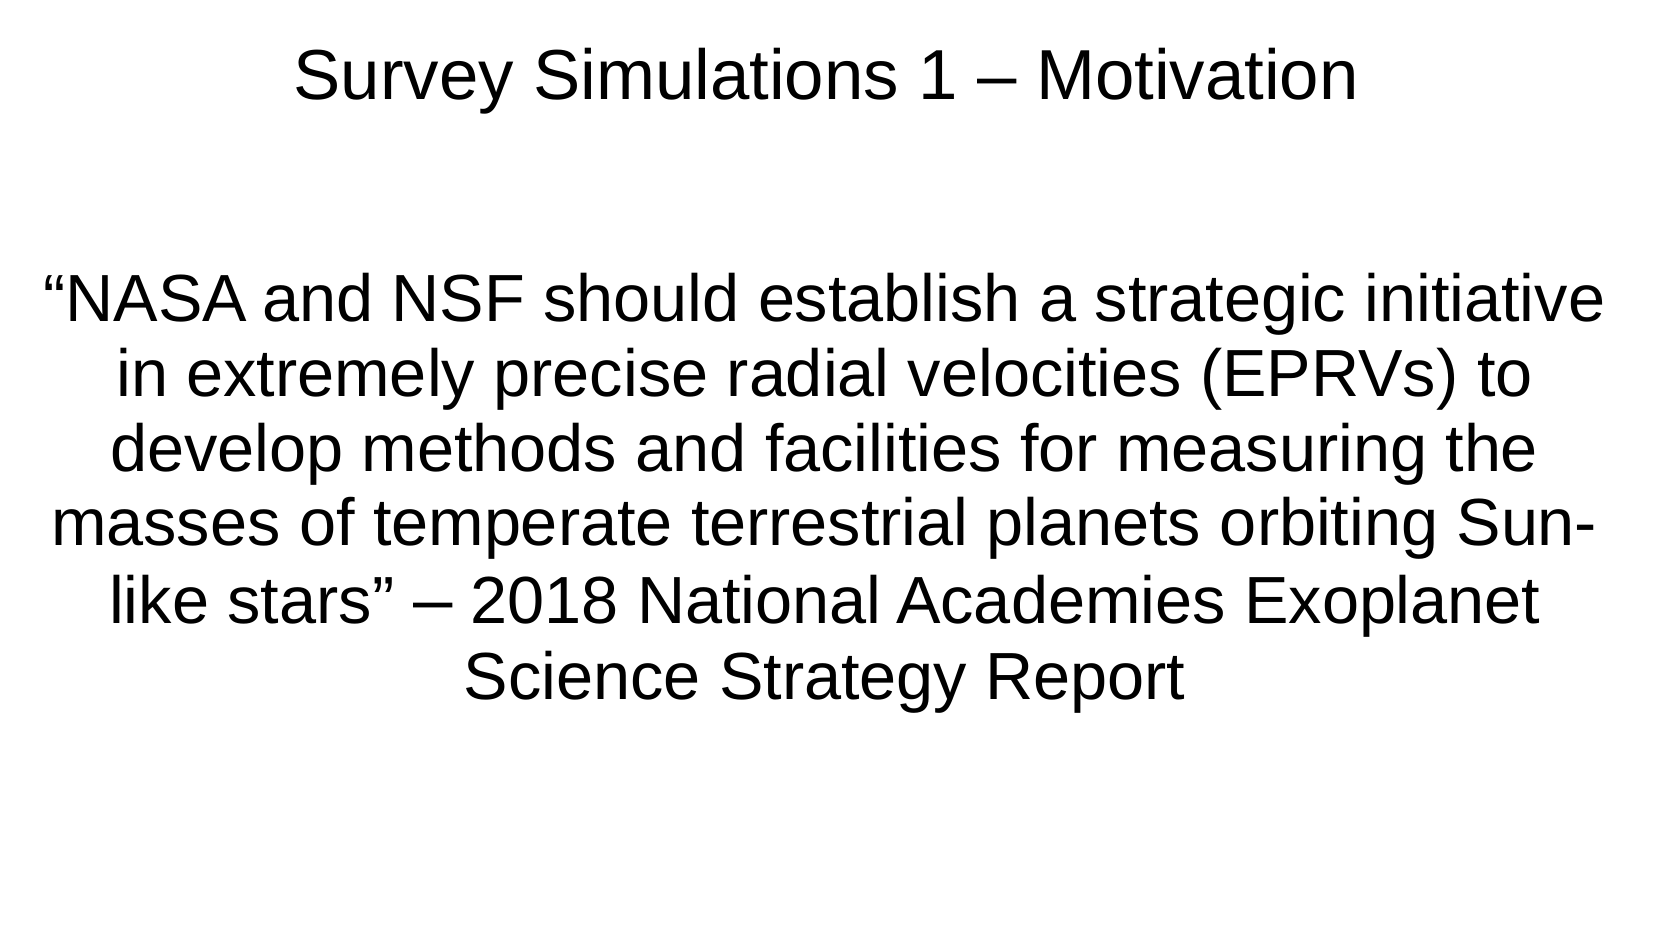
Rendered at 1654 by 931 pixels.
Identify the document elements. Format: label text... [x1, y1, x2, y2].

title Survey Simulations 1 – Motivation [0, 0, 1654, 151]
subtitle “NASA and NSF should establish a strategic initiative in extremely precise radial velocities (EPRVs) to develop methods and facilities for measuring the masses of temperate terrestrial planets orbiting Sun-like stars” – 2018 National Academies Exoplanet Science Strategy Report [37, 188, 1613, 787]
